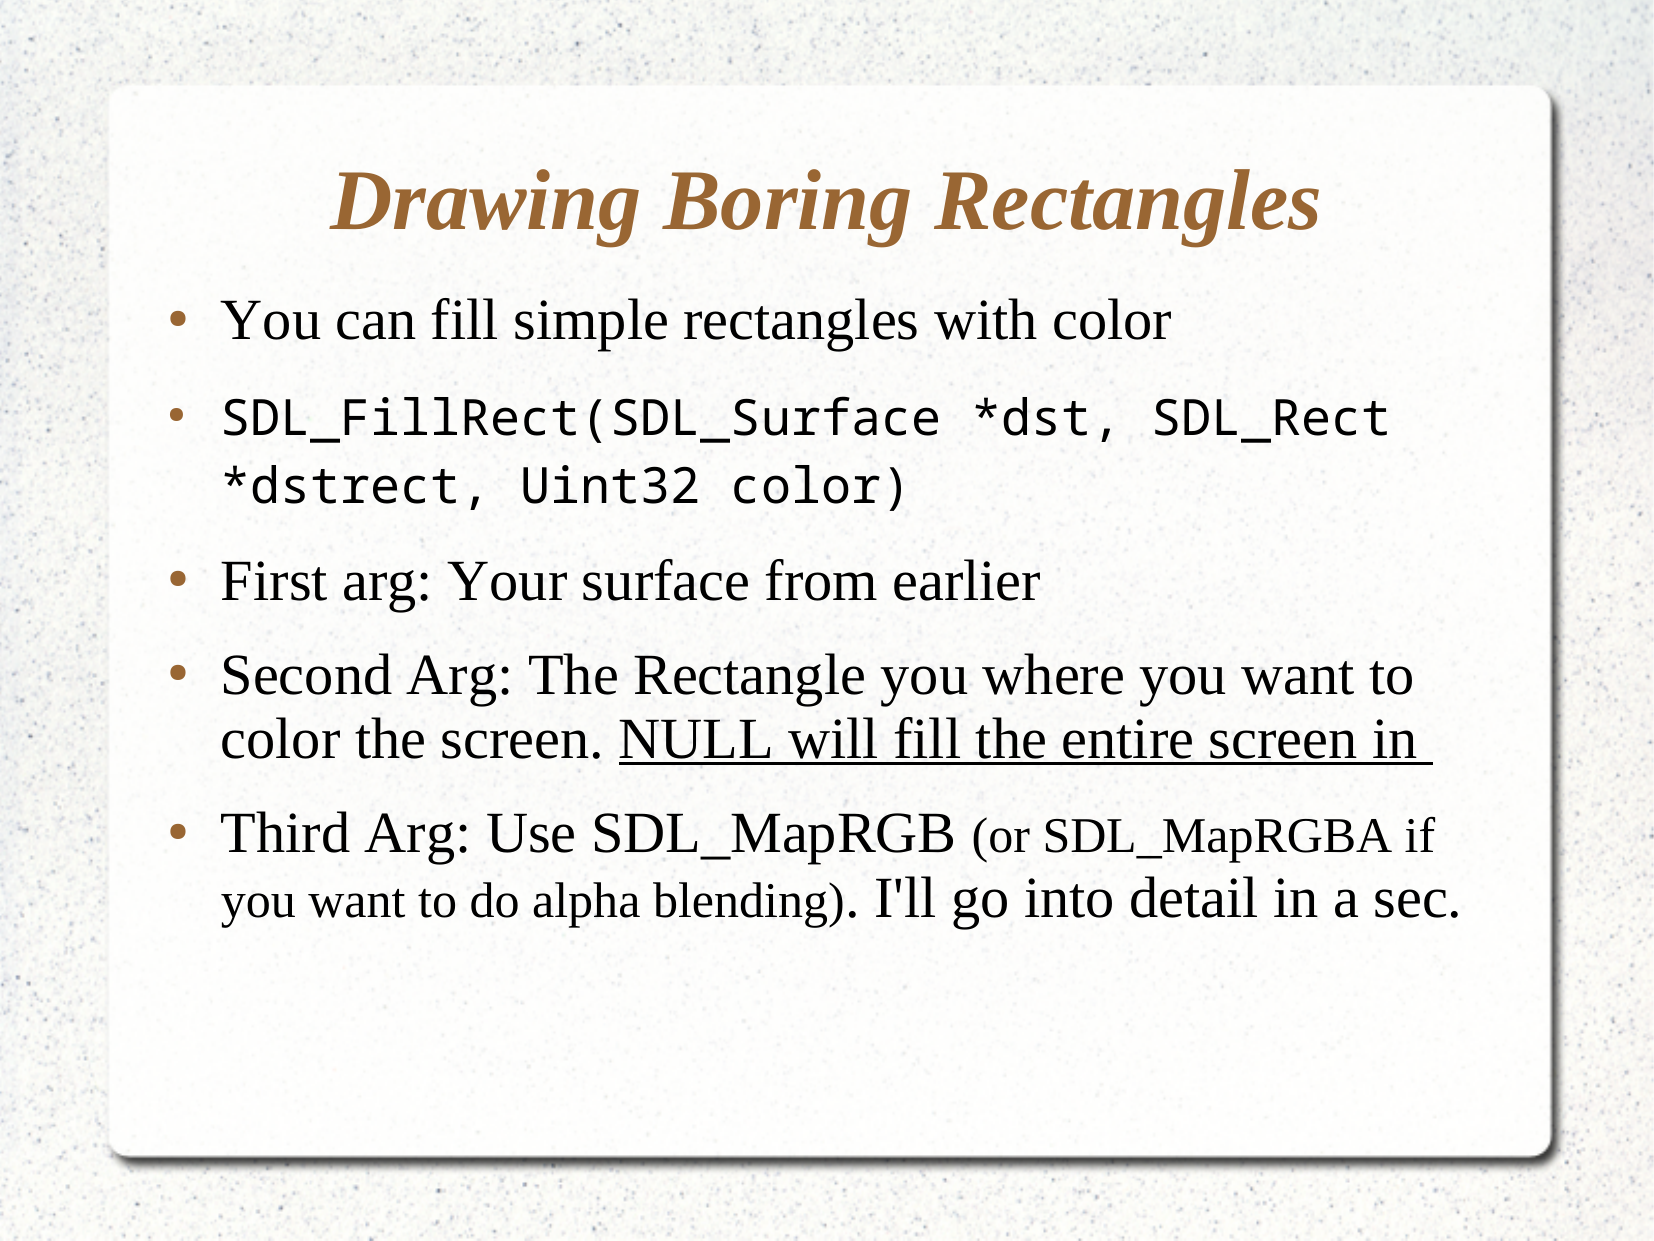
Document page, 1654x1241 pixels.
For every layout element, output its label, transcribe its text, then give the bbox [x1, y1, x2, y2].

picture [0, 0, 1654, 1241]
list You can fill simple rectangles with color SDL_FillRect(SDL_Surface *dst, SDL_Rect *dstrect, Uint32 color) First arg: Your surface from earlier Second Arg: The Rectangle you where you want to color the screen. NULL will fill the entire screen in Third Arg: Use SDL_MapRGB (or SDL_MapRGBA if you want to do alpha blending). I'll go into detail in a sec. [150, 287, 1509, 1126]
title Drawing Boring Rectangles [118, 96, 1536, 304]
